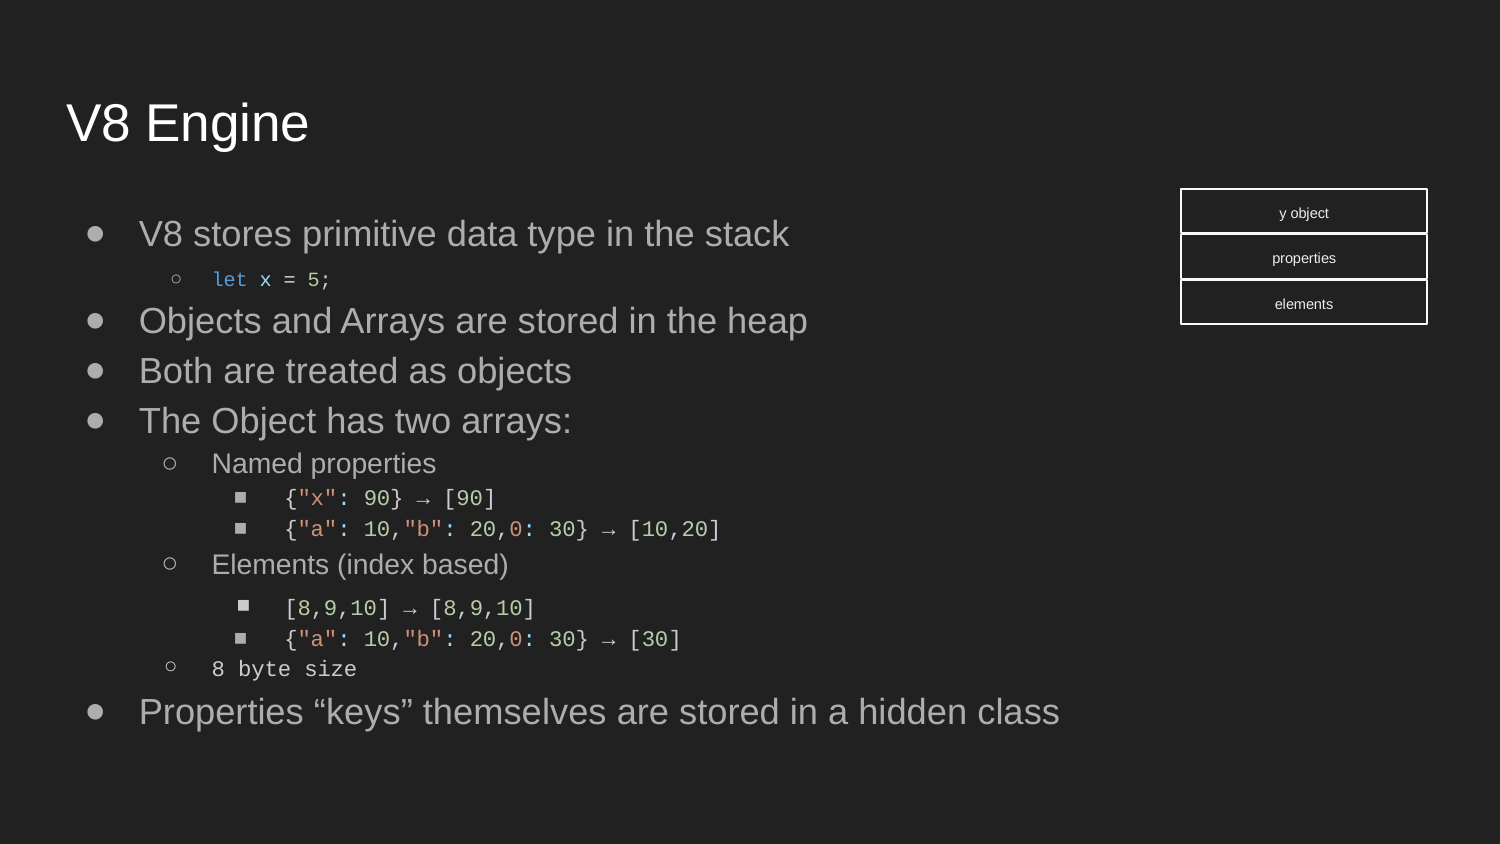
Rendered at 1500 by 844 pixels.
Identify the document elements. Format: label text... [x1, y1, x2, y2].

text_box y object [1181, 188, 1428, 234]
title V8 Engine [51, 72, 1449, 167]
text_box elements [1181, 279, 1428, 325]
text_box properties [1181, 234, 1428, 279]
list V8 stores primitive data type in the stack let x = 5; Objects and Arrays are stored in the heap Both are treated as objects The Object has two arrays: Named properties {"x": 90} → [90] {"a": 10,"b": 20,0: 30} → [10,20] Elements (index based) [8,9,10] → [8,9,10] {"a": 10,"b": 20,0: 30} → [30] 8 byte size Properties “keys” themselves are stored in a hidden class [51, 189, 1449, 750]
